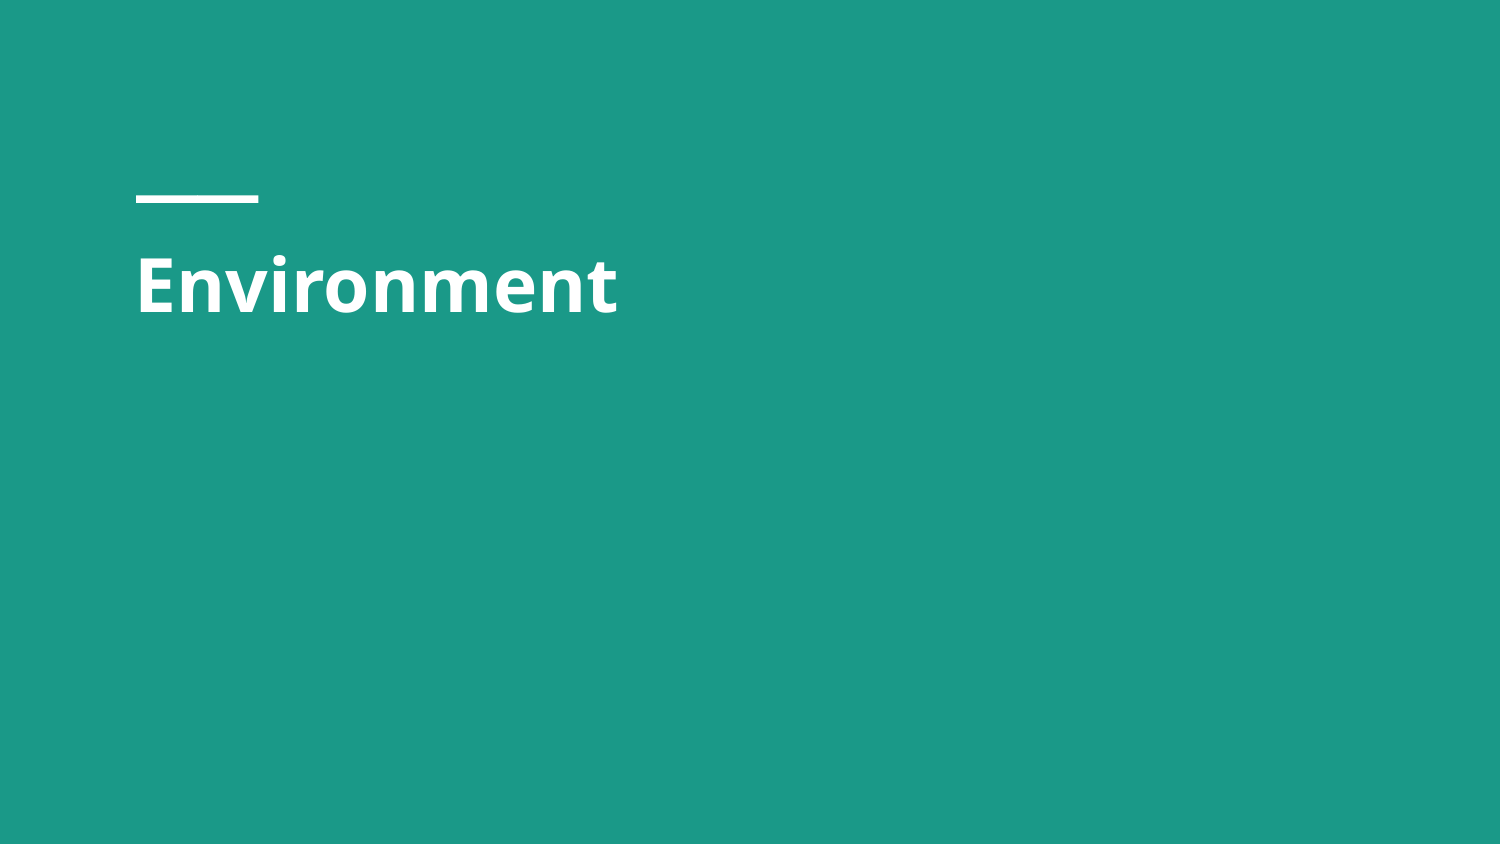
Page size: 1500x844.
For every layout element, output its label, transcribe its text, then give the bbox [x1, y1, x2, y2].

title Environment [119, 216, 1381, 466]
